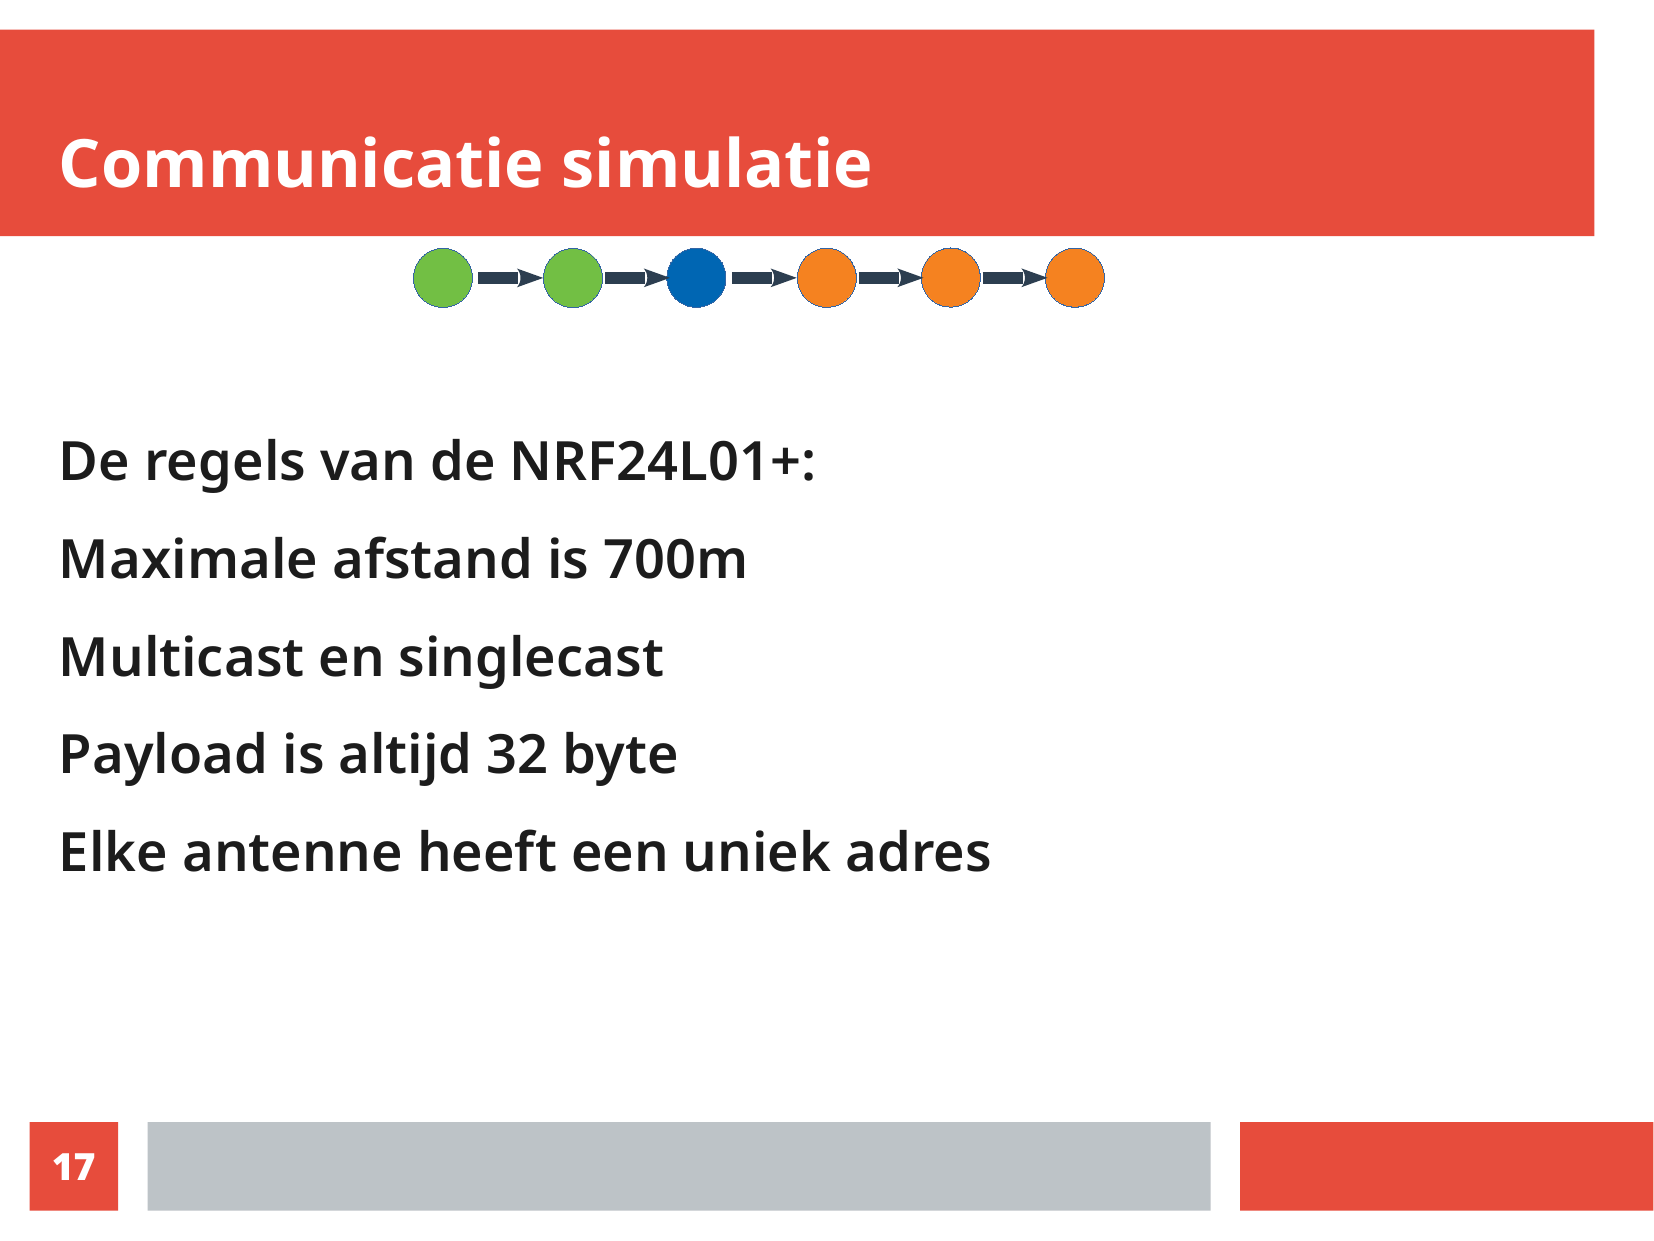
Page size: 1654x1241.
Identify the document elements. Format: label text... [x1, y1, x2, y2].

title Communicatie simulatie [59, 59, 1595, 207]
text_box [921, 247, 981, 308]
text_box [797, 248, 857, 308]
list De regels van de NRF24L01+: Maximale afstand is 700m Multicast en singlecast Payload is altijd 32 byte Elke antenne heeft een uniek adres [59, 324, 1565, 1093]
text_box [666, 248, 726, 308]
text_box [1045, 248, 1105, 308]
text_box [543, 248, 603, 308]
text_box [413, 248, 473, 308]
